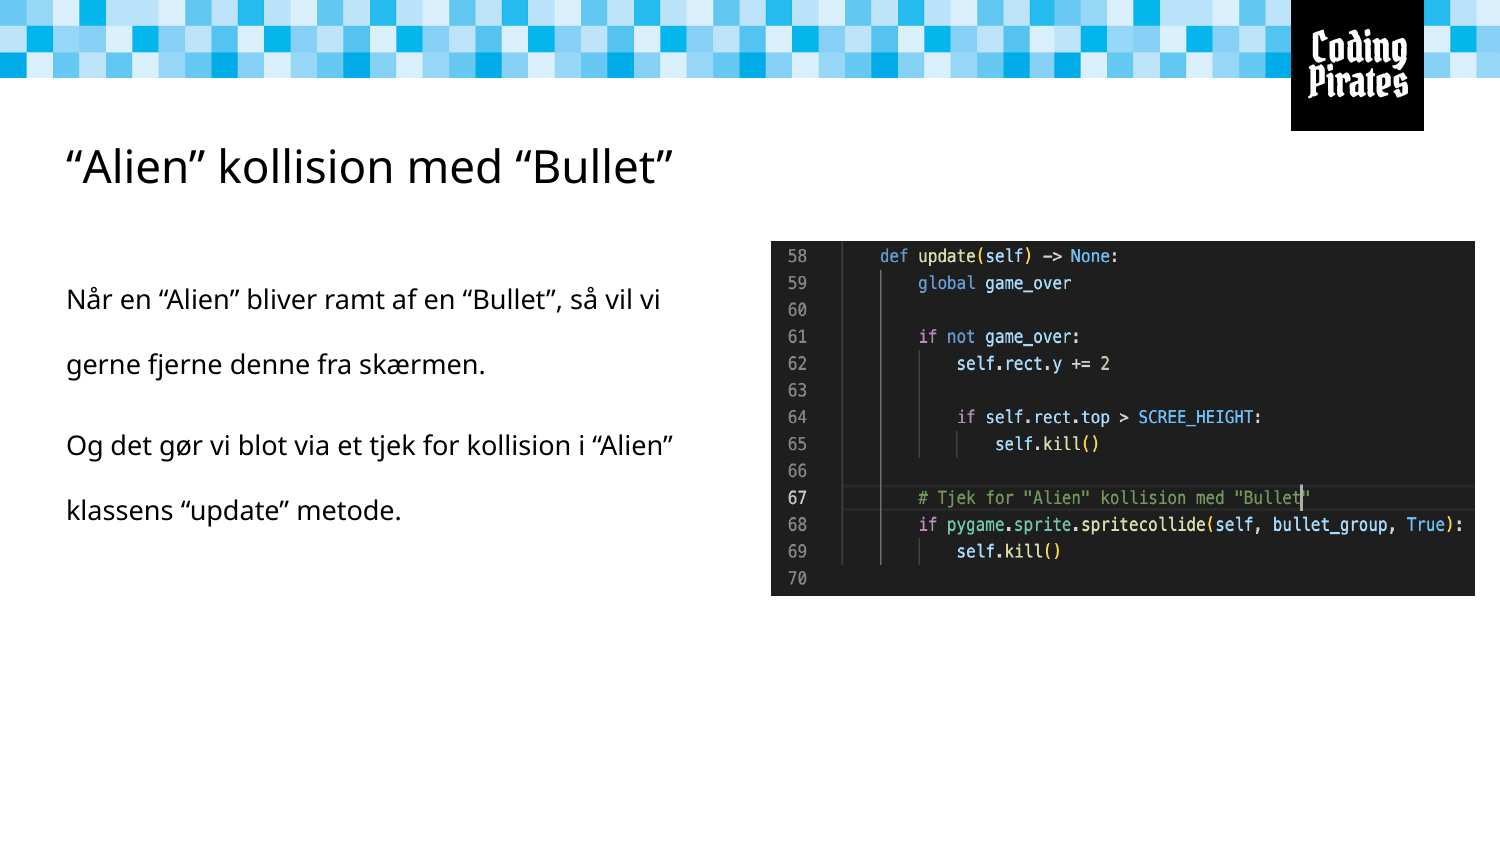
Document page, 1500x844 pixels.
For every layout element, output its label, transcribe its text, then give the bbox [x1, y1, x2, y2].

picture [1291, 0, 1424, 131]
list Når en “Alien” bliver ramt af en “Bullet”, så vil vi gerne fjerne denne fra skærmen. Og det gør vi blot via et tjek for kollision i “Alien” klassens “update” metode. [51, 234, 747, 800]
picture [771, 241, 1475, 596]
picture [0, 0, 1056, 78]
title “Alien” kollision med “Bullet” [51, 123, 1388, 217]
